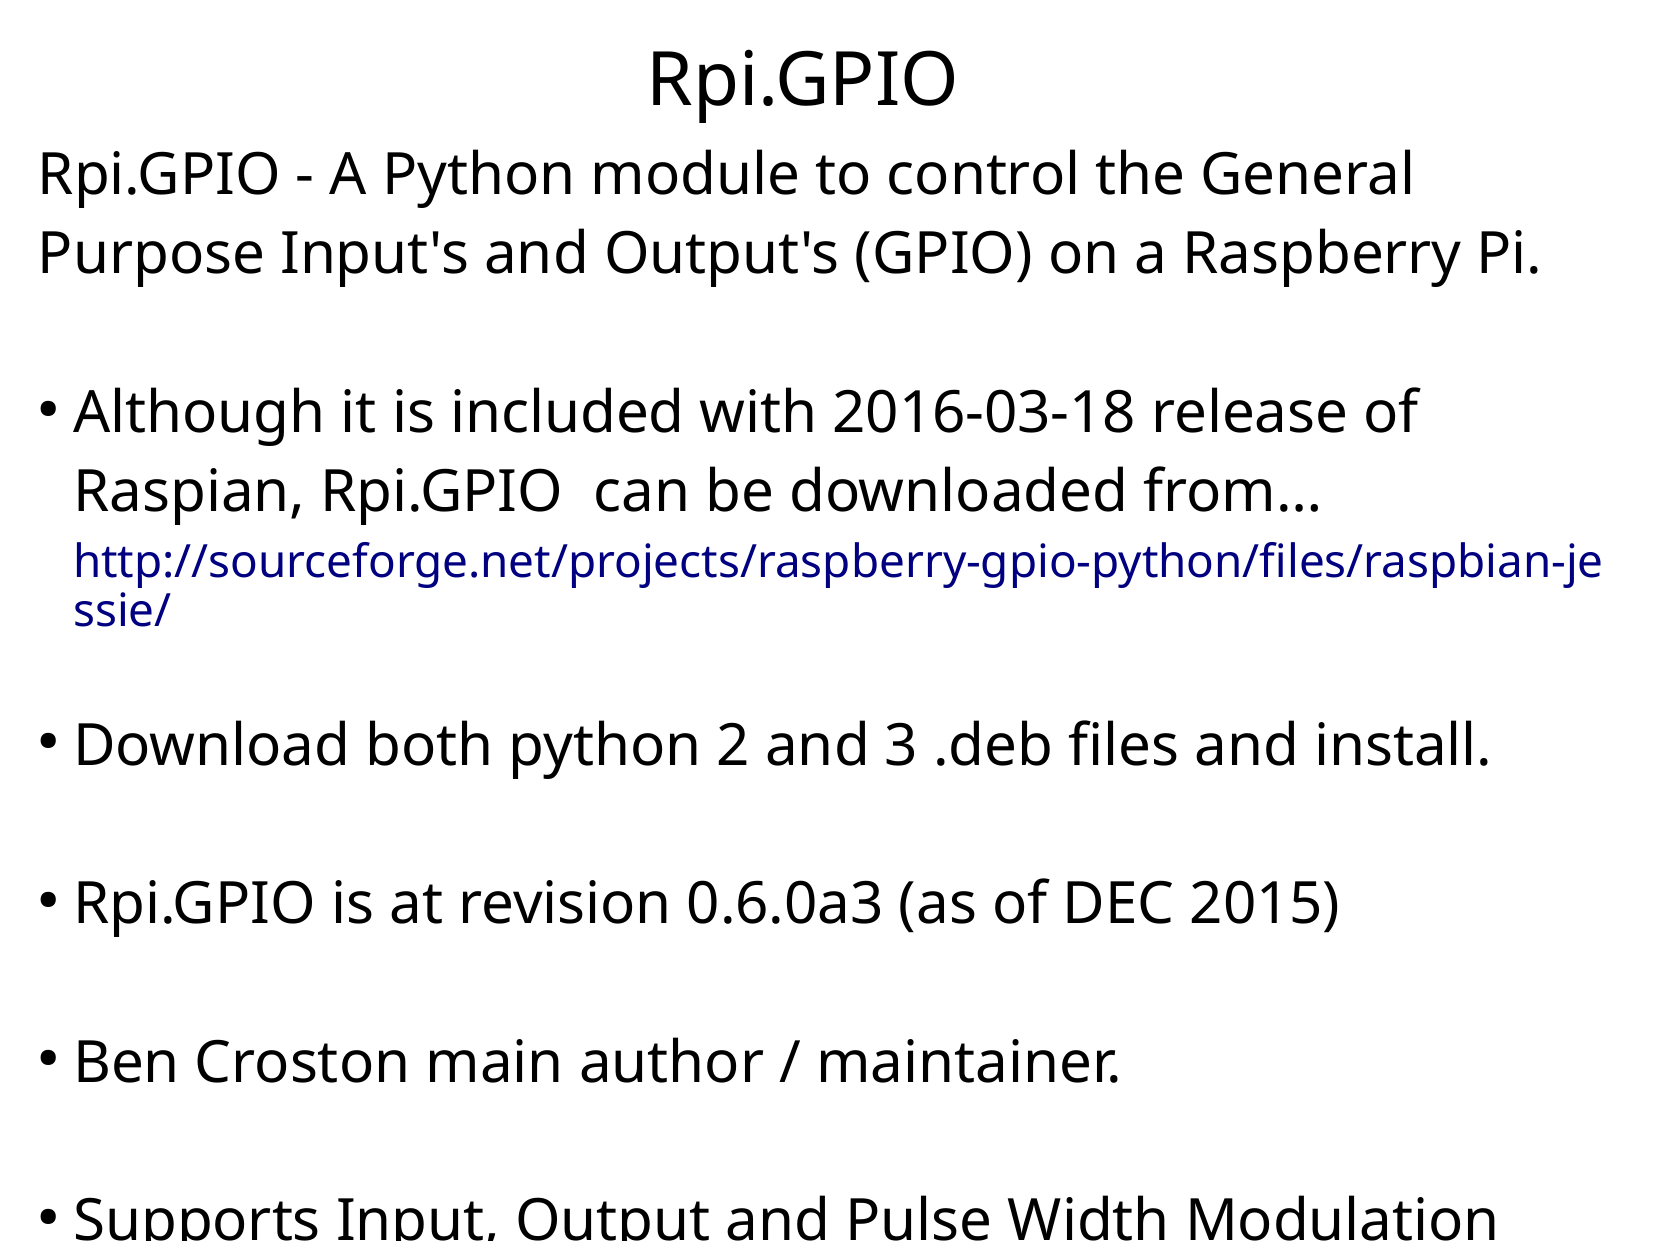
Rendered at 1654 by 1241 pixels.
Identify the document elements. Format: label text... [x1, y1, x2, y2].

subtitle Rpi.GPIO - A Python module to control the General Purpose Input's and Output's (GPIO) on a Raspberry Pi. Although it is included with 2016-03-18 release of Raspian, Rpi.GPIO can be downloaded from… http://sourceforge.net/projects/raspberry-gpio-python/files/raspbian-jessie/ Download both python 2 and 3 .deb files and install. Rpi.GPIO is at revision 0.6.0a3 (as of DEC 2015) Ben Croston main author / maintainer. Supports Input, Output and Pulse Width Modulation (PWM). Does not support SPI, I2C, 1-wire or serial functionality on the RPi yet. This is planned for the future. https://github.com/cymplecy/sca/blob/master/sgh_GPIOController.py [37, 132, 1621, 1217]
title Rpi.GPIO [59, 35, 1548, 118]
